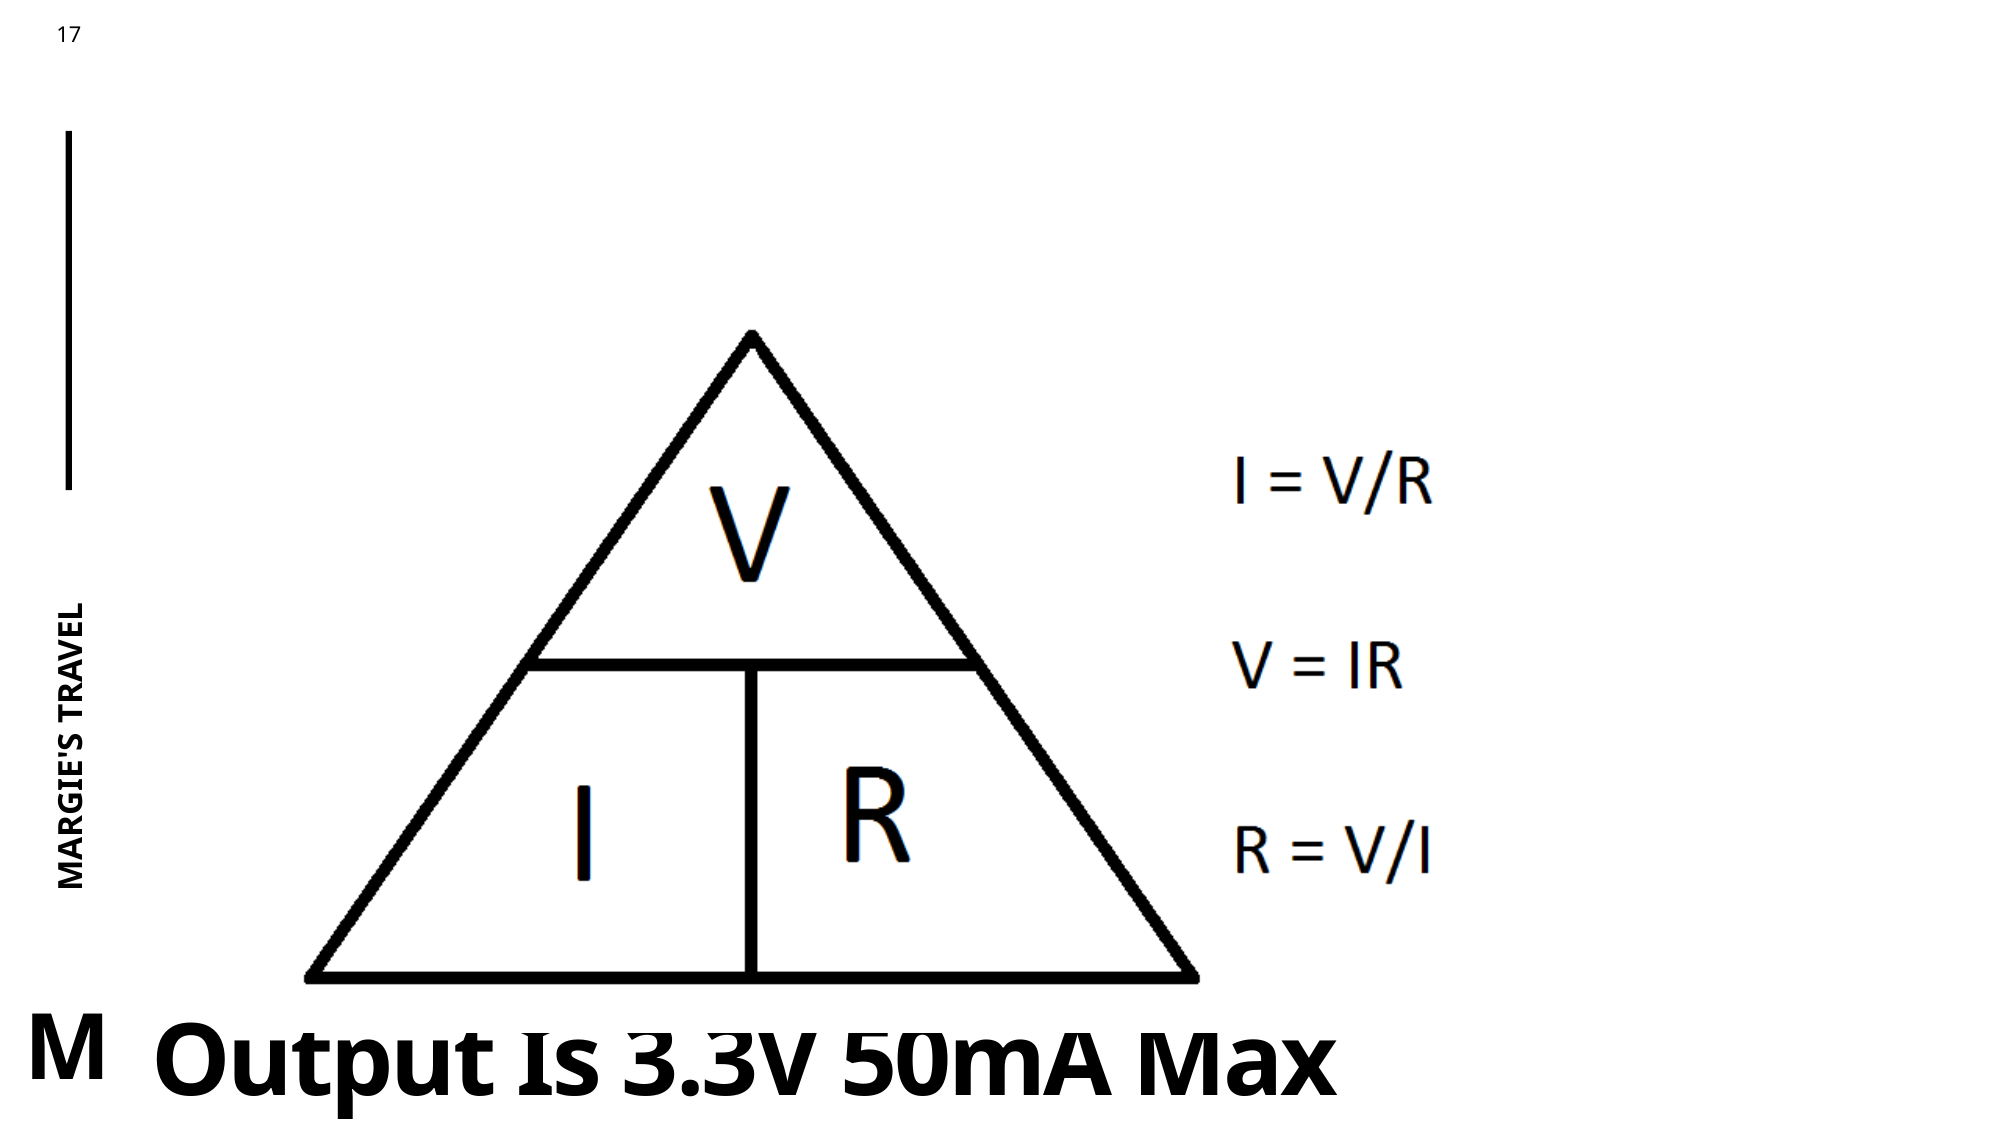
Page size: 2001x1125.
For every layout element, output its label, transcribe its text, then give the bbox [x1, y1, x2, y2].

picture [284, 313, 1716, 1033]
title Output Is 3.3V 50mA Max [70, 4, 1408, 243]
